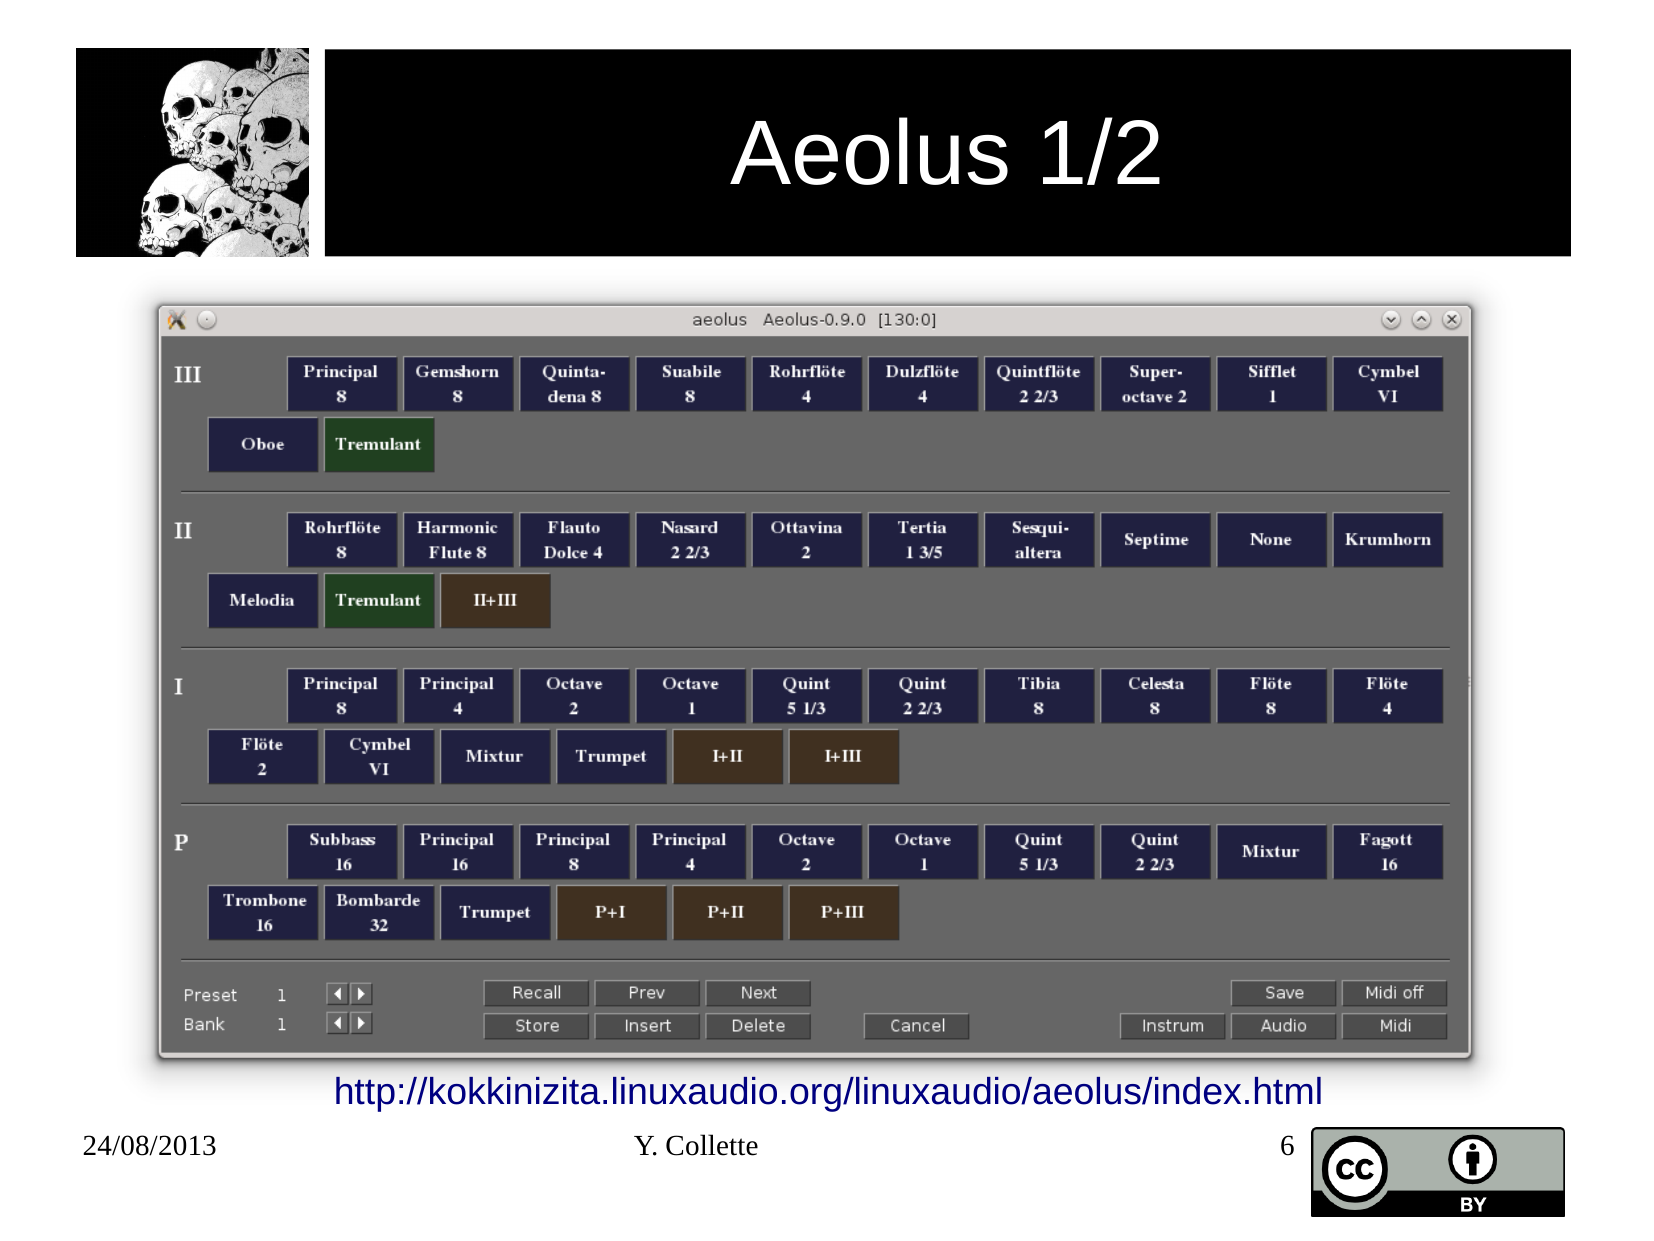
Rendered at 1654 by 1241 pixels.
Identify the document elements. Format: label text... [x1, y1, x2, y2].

picture [76, 48, 1524, 1111]
picture [1311, 1127, 1565, 1217]
title Aeolus 1/2 [324, 49, 1571, 257]
text_box http://kokkinizita.linuxaudio.org/linuxaudio/aeolus/index.html [318, 1062, 1347, 1120]
